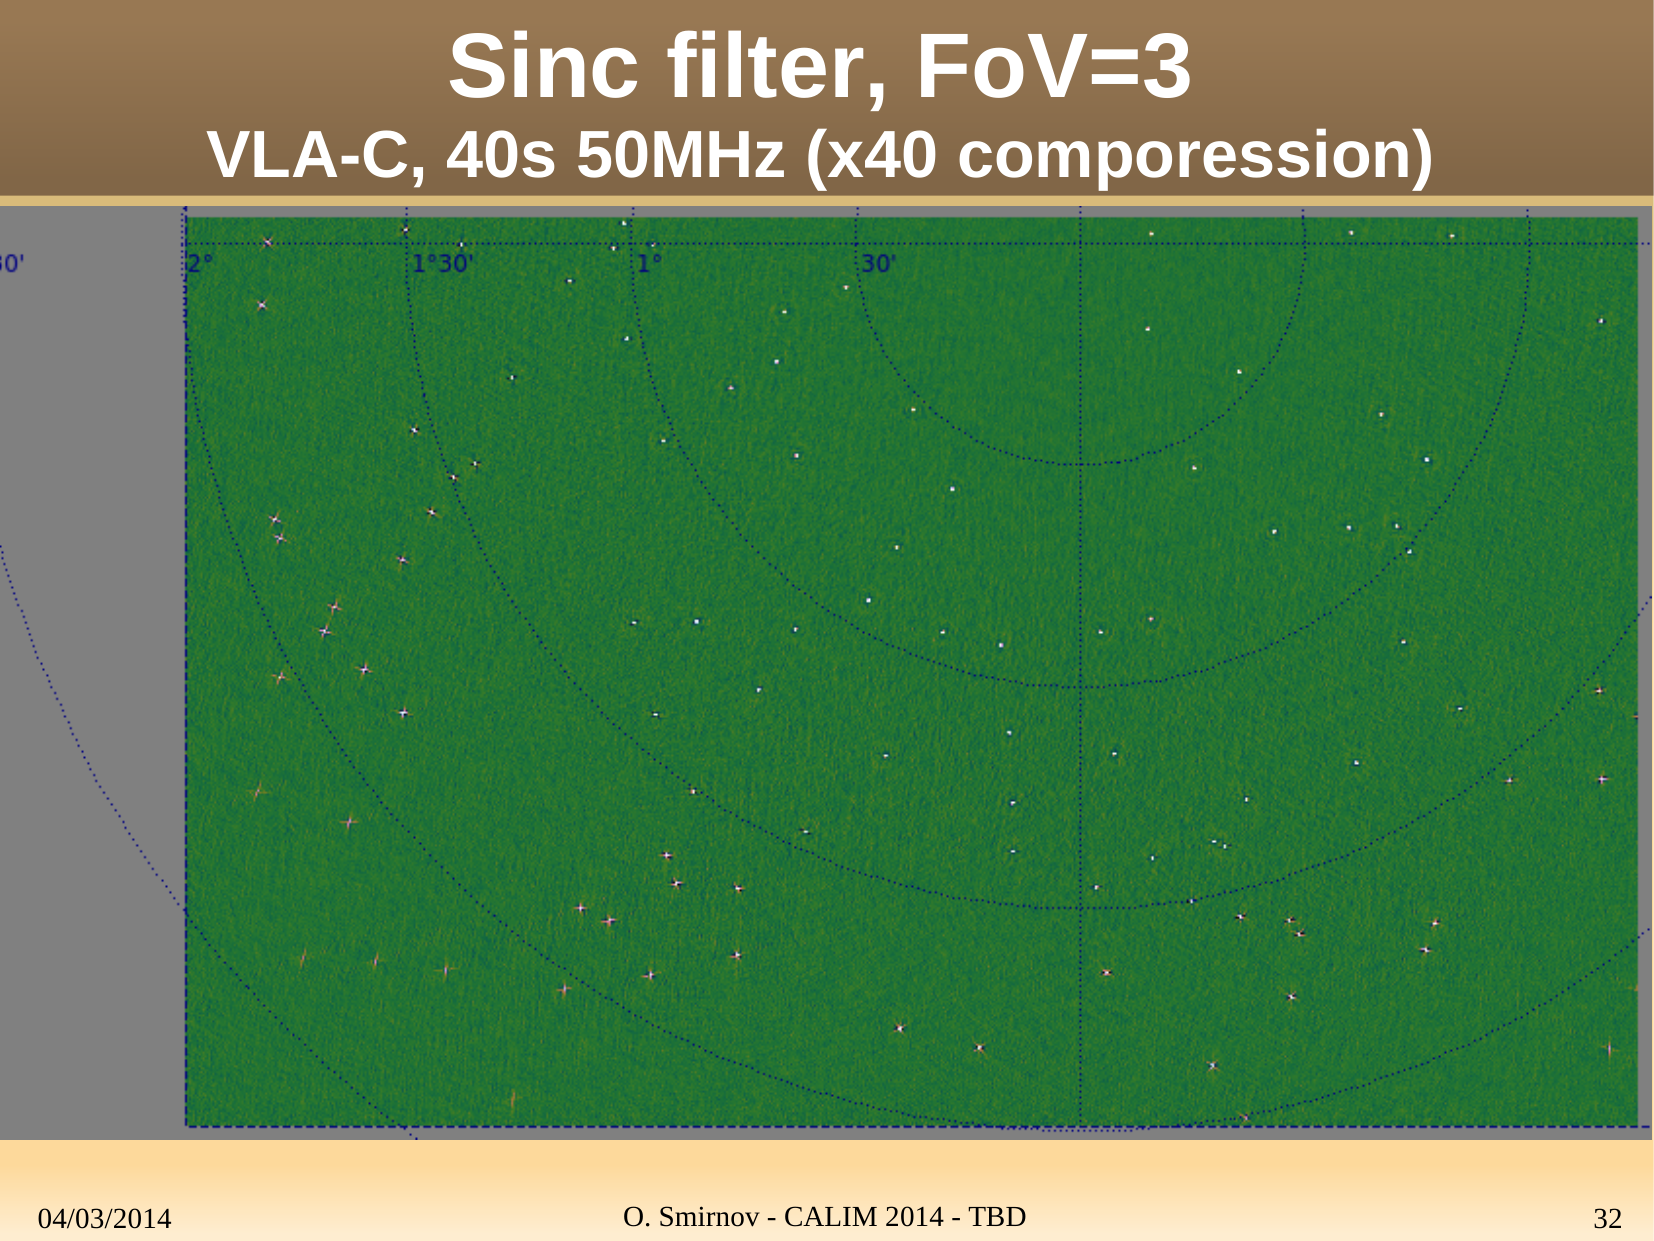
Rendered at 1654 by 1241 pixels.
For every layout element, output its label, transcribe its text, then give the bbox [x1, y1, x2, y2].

picture [0, 0, 1654, 1241]
title Sinc filter, FoV=3 VLA-C, 40s 50MHz (x40 comporession) [76, 0, 1565, 206]
